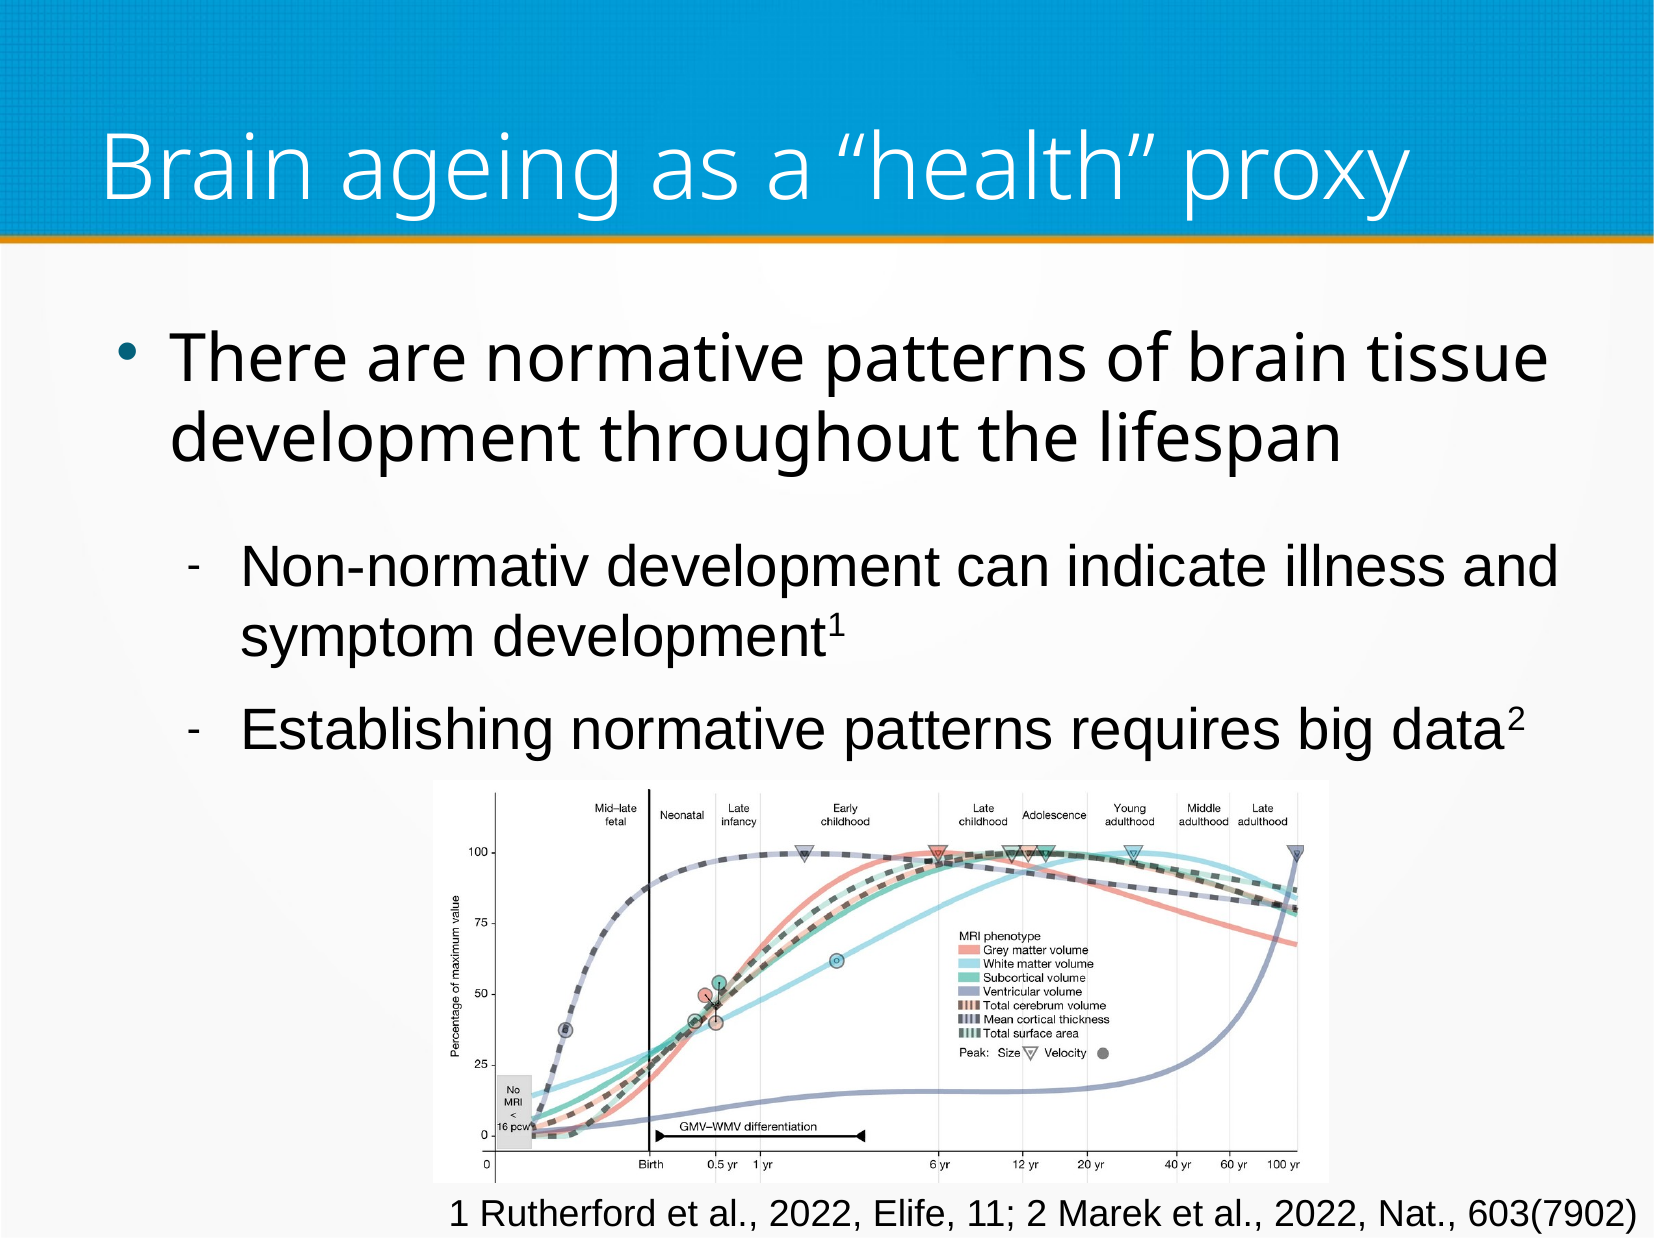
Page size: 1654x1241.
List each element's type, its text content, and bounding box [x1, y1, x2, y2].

text_box 1 Rutherford et al., 2022, Elife, 11; 2 Marek et al., 2022, Nat., 603(7902) [433, 1181, 1654, 1240]
list There are normative patterns of brain tissue development throughout the lifespan Non-normativ development can indicate illness and symptom development1 Establishing normative patterns requires big data2 [98, 315, 1654, 827]
title Brain ageing as a “health” proxy [98, 19, 1654, 227]
picture [0, 233, 1654, 1241]
